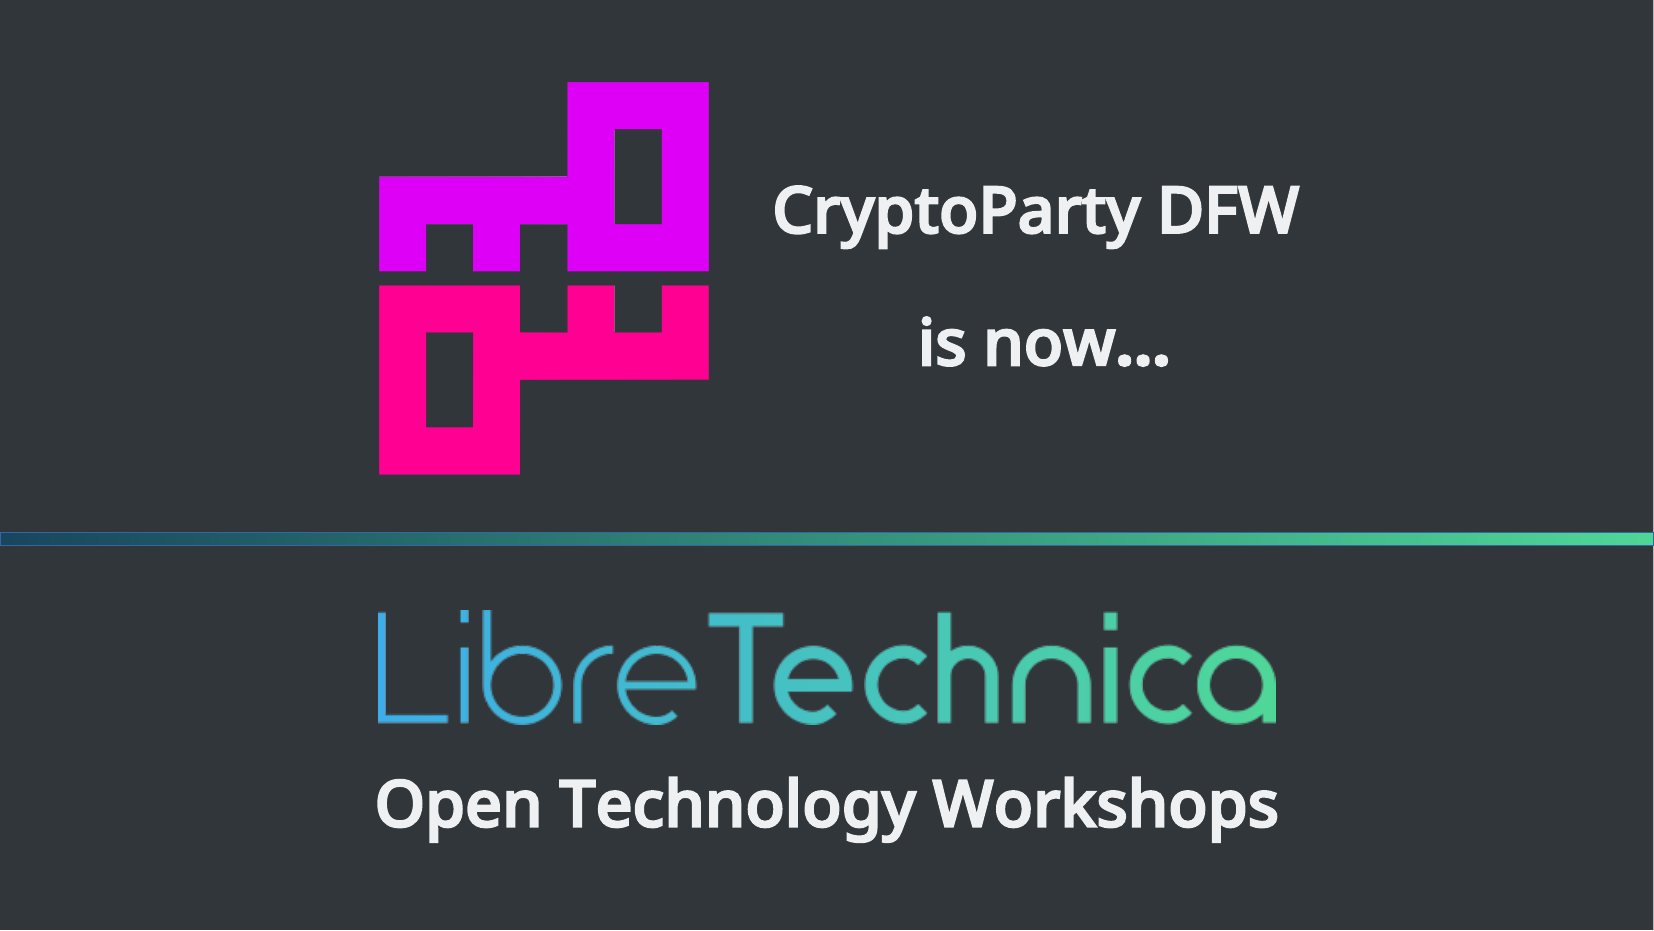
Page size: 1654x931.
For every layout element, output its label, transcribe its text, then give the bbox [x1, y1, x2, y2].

picture [367, 70, 720, 486]
title CryptoParty DFW is now... [738, 137, 1351, 402]
picture [403, 923, 1247, 931]
text_box [0, 532, 1654, 546]
picture [378, 610, 1276, 725]
title Open Technology Workshops [0, 731, 1654, 916]
